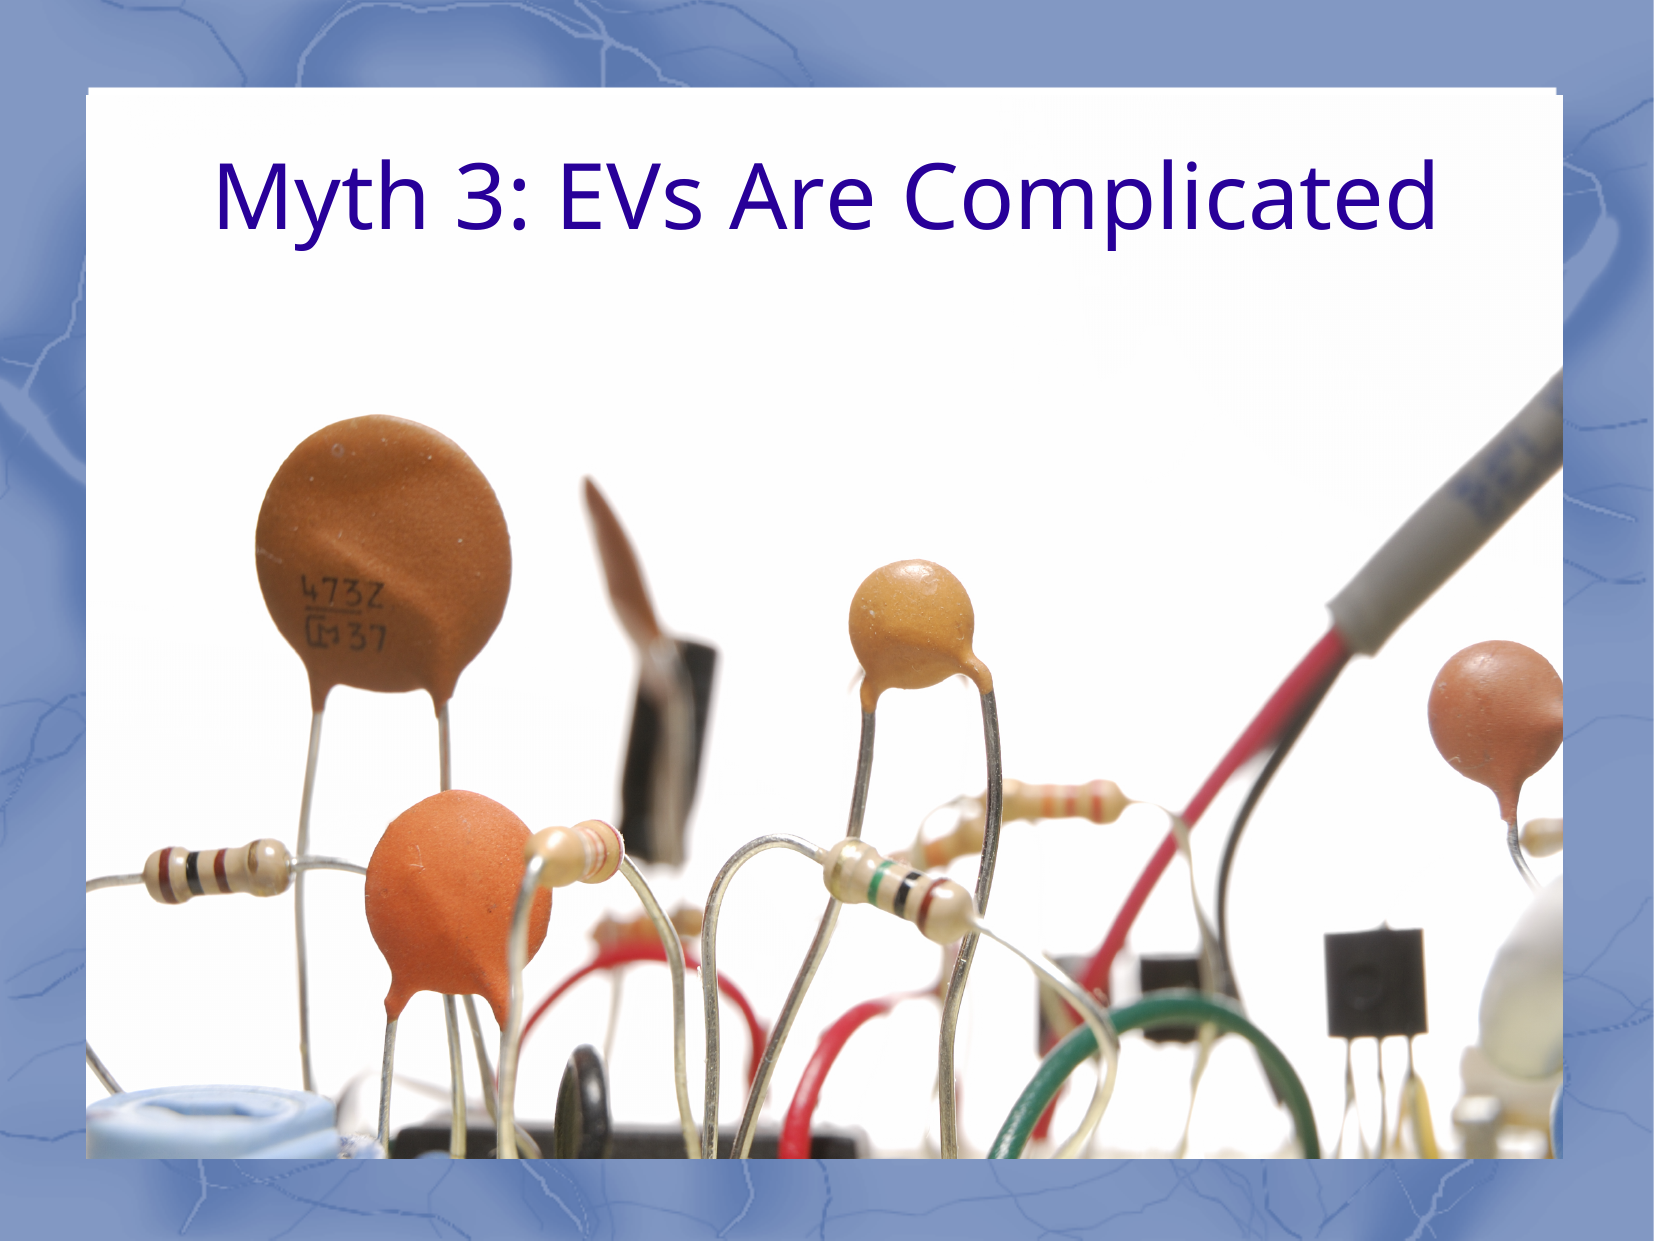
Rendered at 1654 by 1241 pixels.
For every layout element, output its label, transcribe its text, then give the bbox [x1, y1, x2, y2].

picture [0, 0, 1654, 1241]
title Myth 3: EVs Are Complicated [118, 90, 1536, 298]
